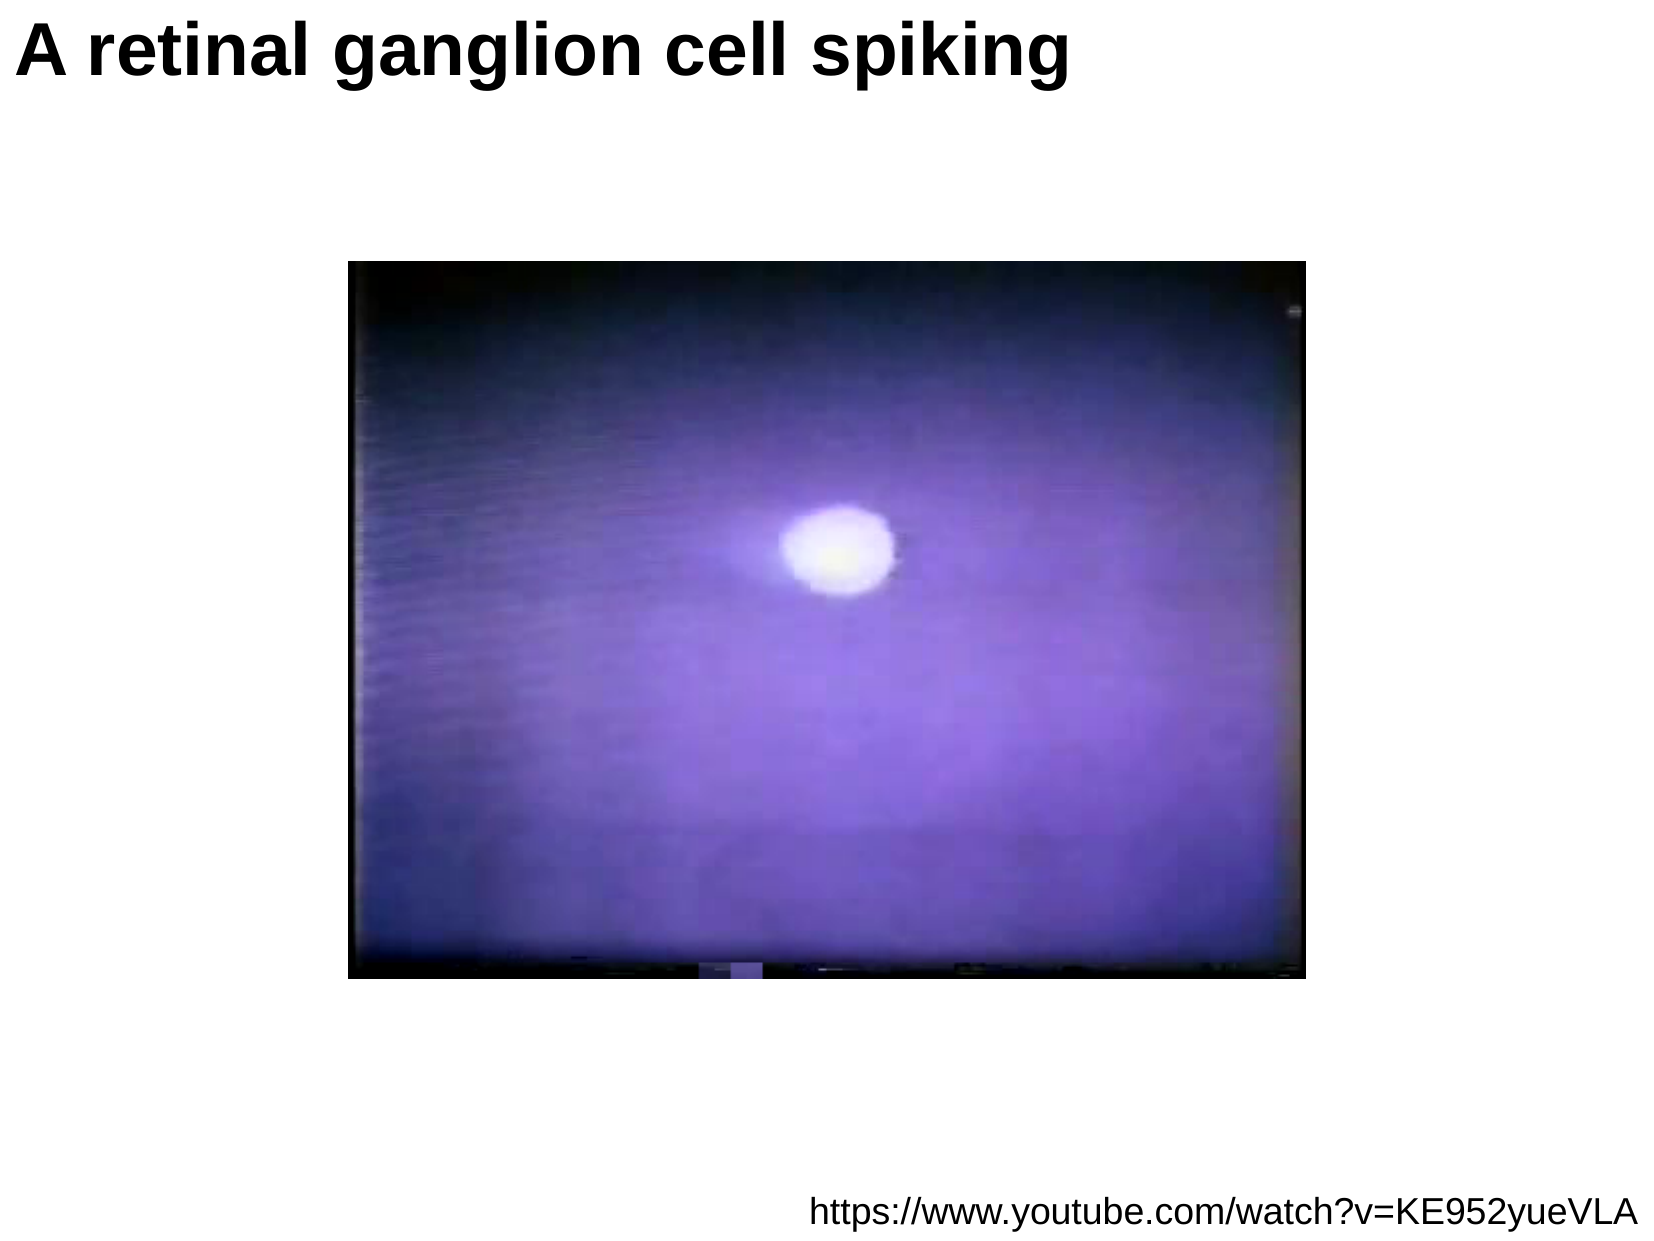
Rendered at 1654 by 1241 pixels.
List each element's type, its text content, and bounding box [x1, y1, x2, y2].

text_box https://www.youtube.com/watch?v=KE952yueVLA [794, 1183, 1654, 1241]
text_box [347, 260, 1307, 980]
text_box A retinal ganglion cell spiking [0, 0, 1089, 99]
